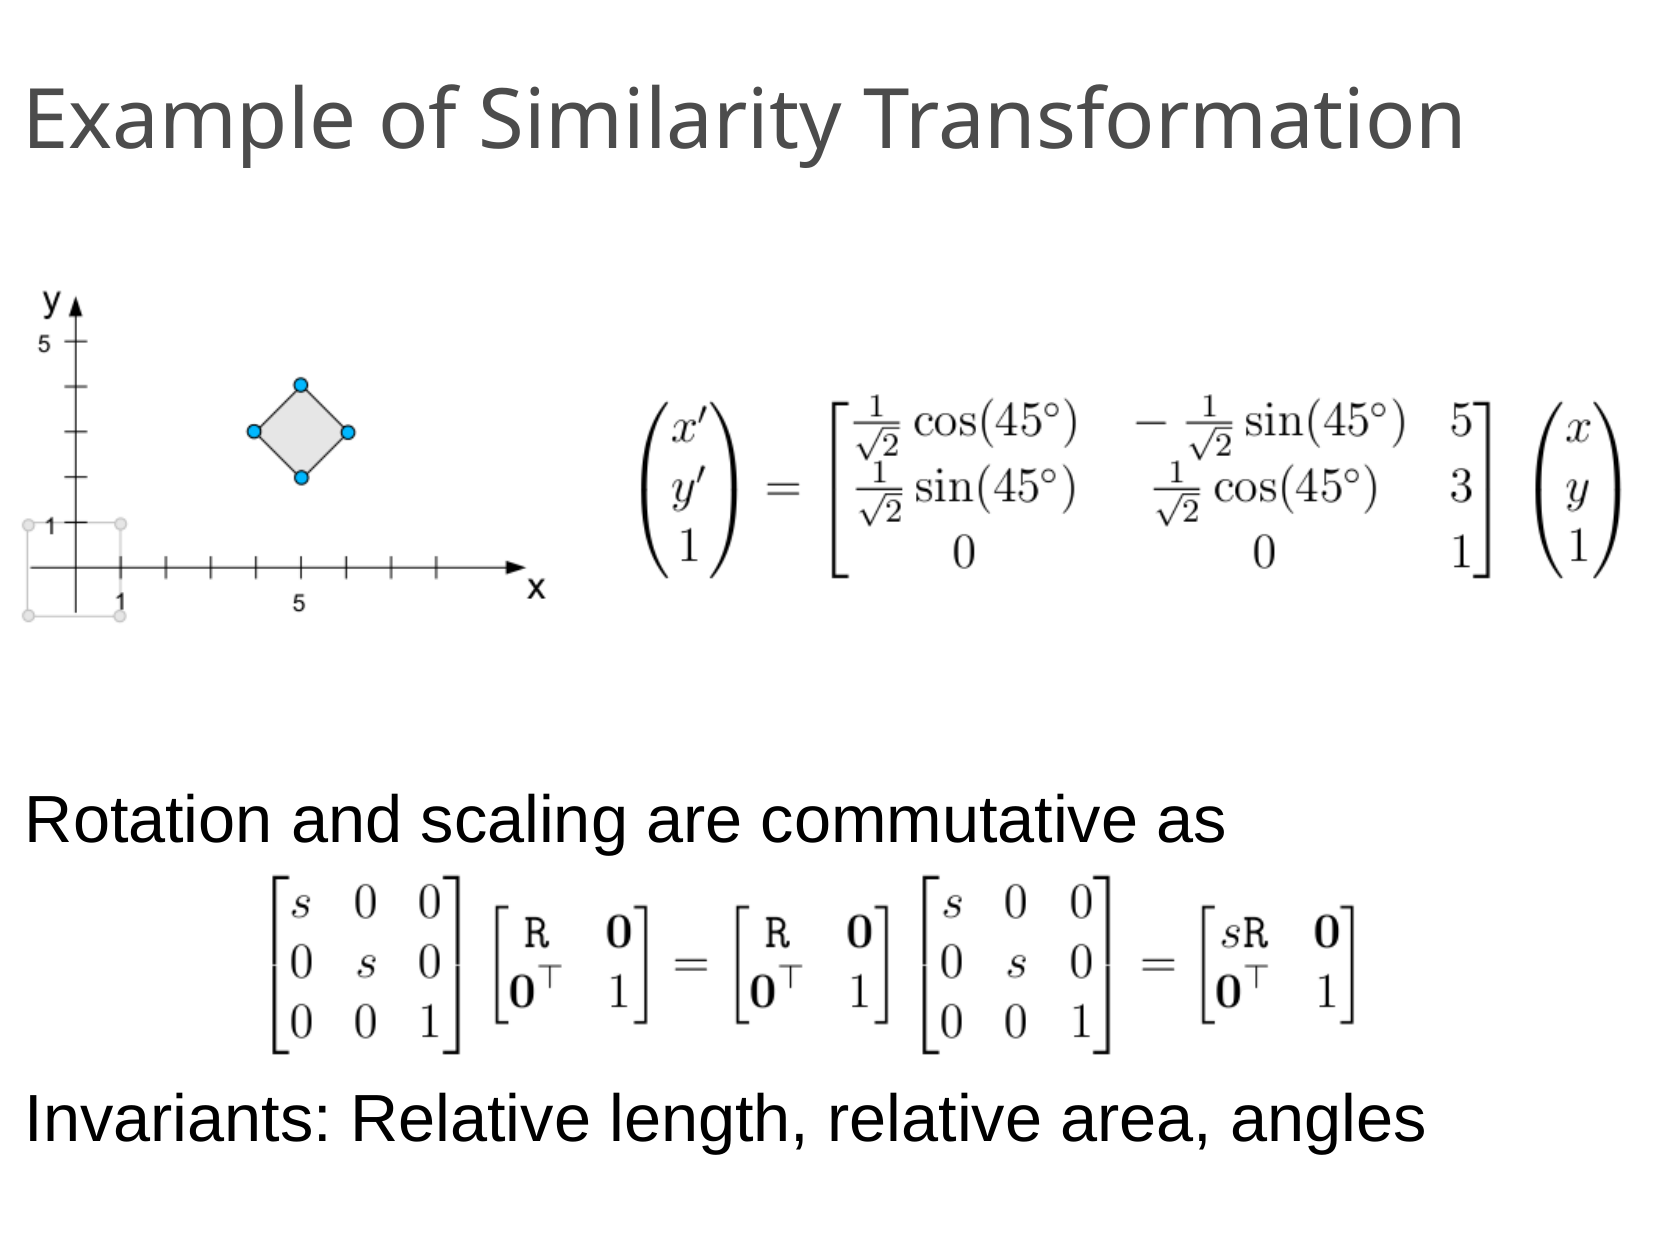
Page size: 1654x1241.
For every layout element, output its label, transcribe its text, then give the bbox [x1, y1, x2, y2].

picture [16, 280, 1628, 635]
picture [268, 867, 1362, 1064]
title Example of Similarity Transformation [22, 0, 1654, 234]
subtitle Rotation and scaling are commutative as Invariants: Relative length, relative area, angles [25, 743, 1654, 1195]
